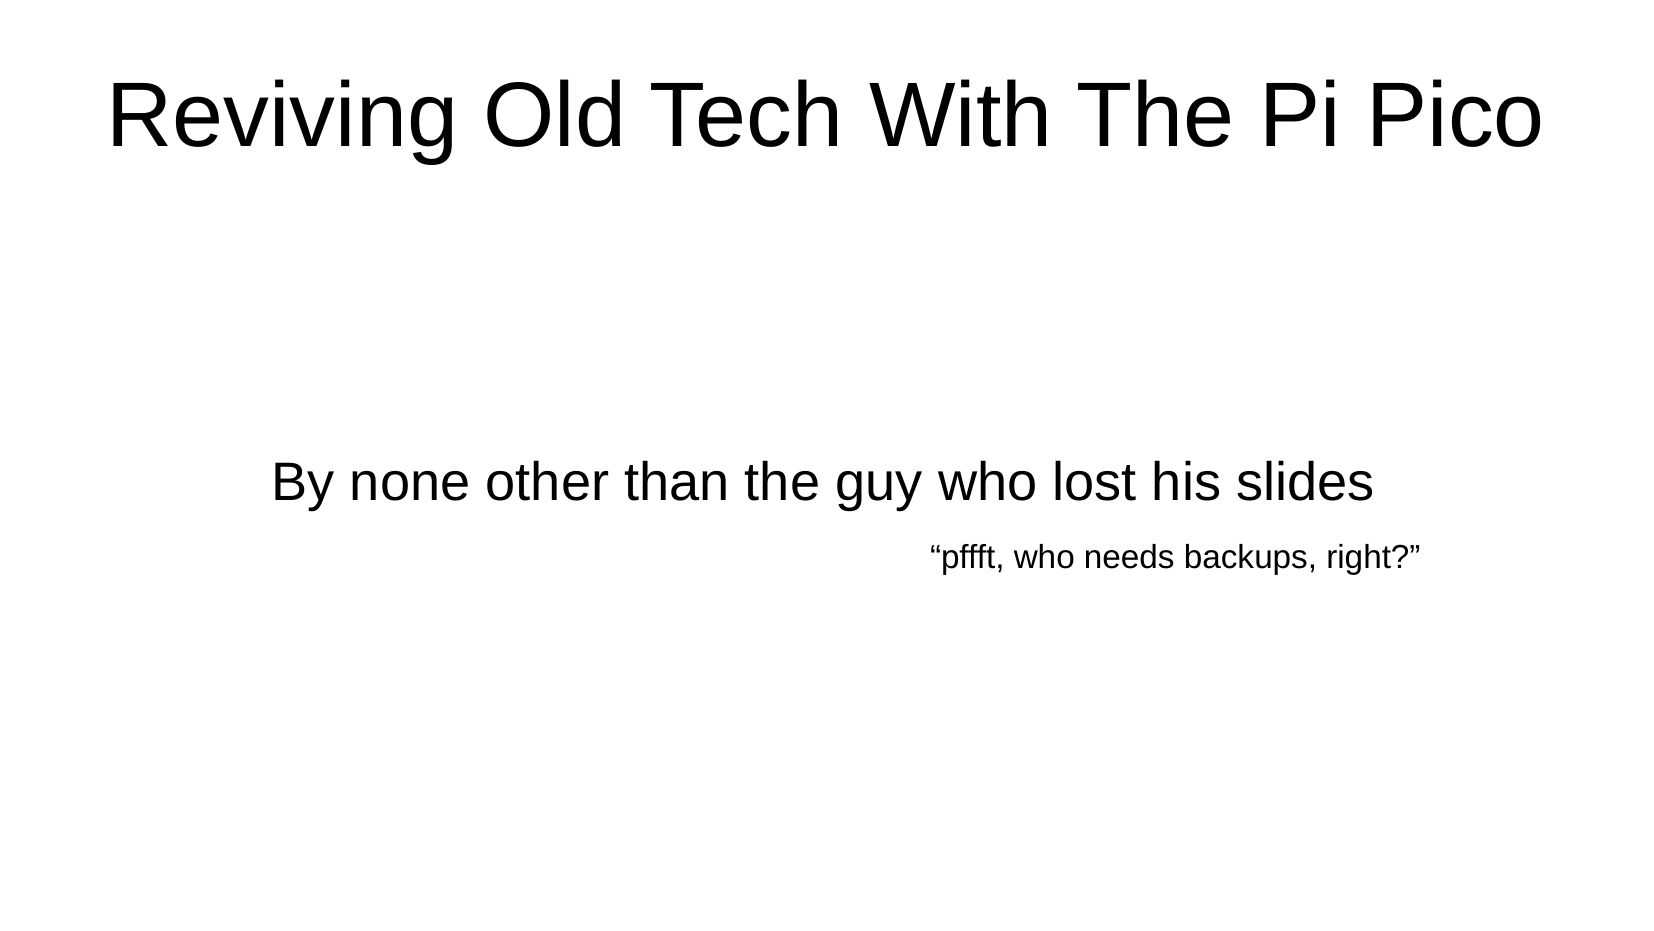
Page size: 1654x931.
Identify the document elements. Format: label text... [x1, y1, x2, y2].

subtitle By none other than the guy who lost his slides [82, 442, 1565, 521]
title Reviving Old Tech With The Pi Pico [82, 37, 1571, 193]
text_box “pffft, who needs backups, right?” [915, 531, 1477, 591]
